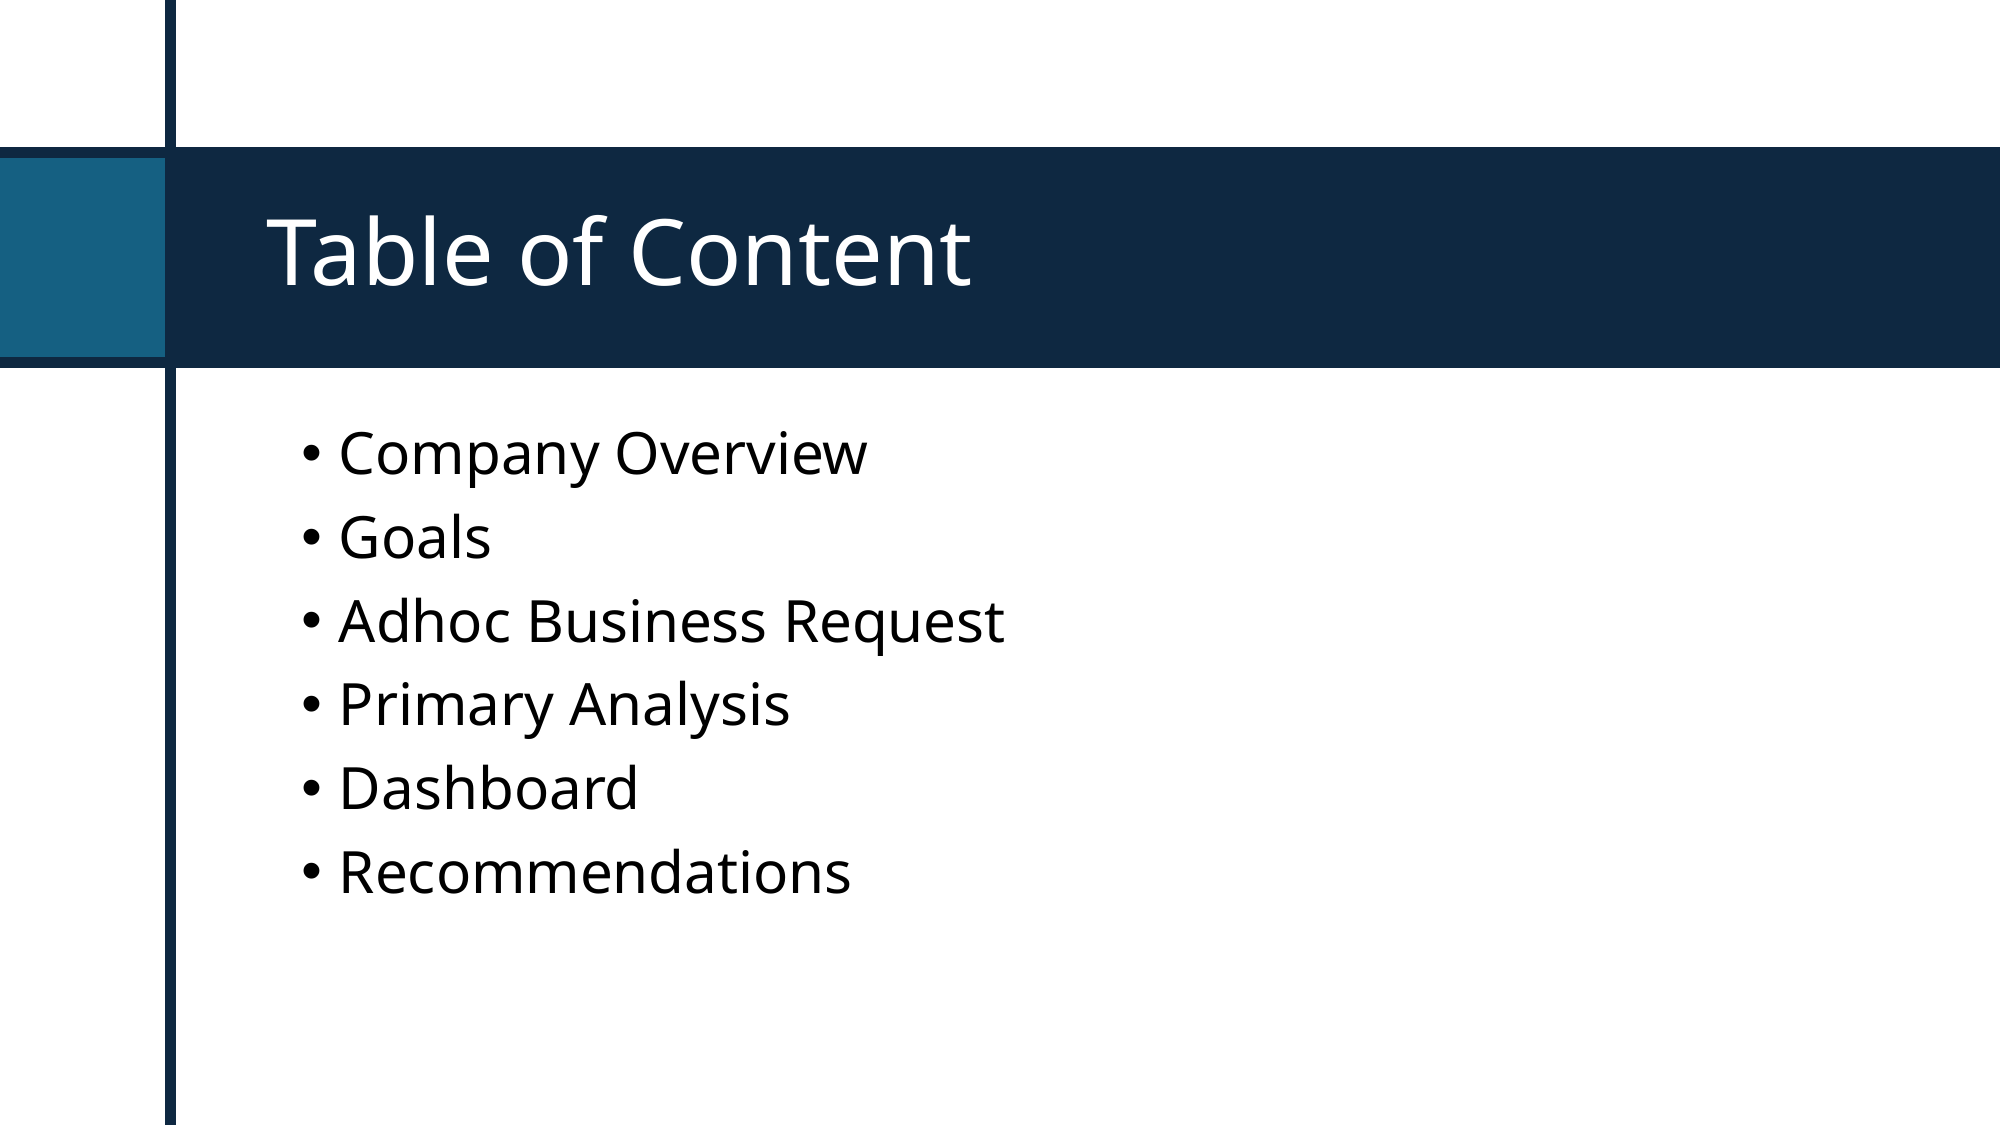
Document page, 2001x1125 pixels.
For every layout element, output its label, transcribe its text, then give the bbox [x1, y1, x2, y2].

title Table of Content [251, 171, 1895, 341]
list Company Overview Goals Adhoc Business Request Primary Analysis Dashboard Recommendations [286, 416, 1726, 1014]
